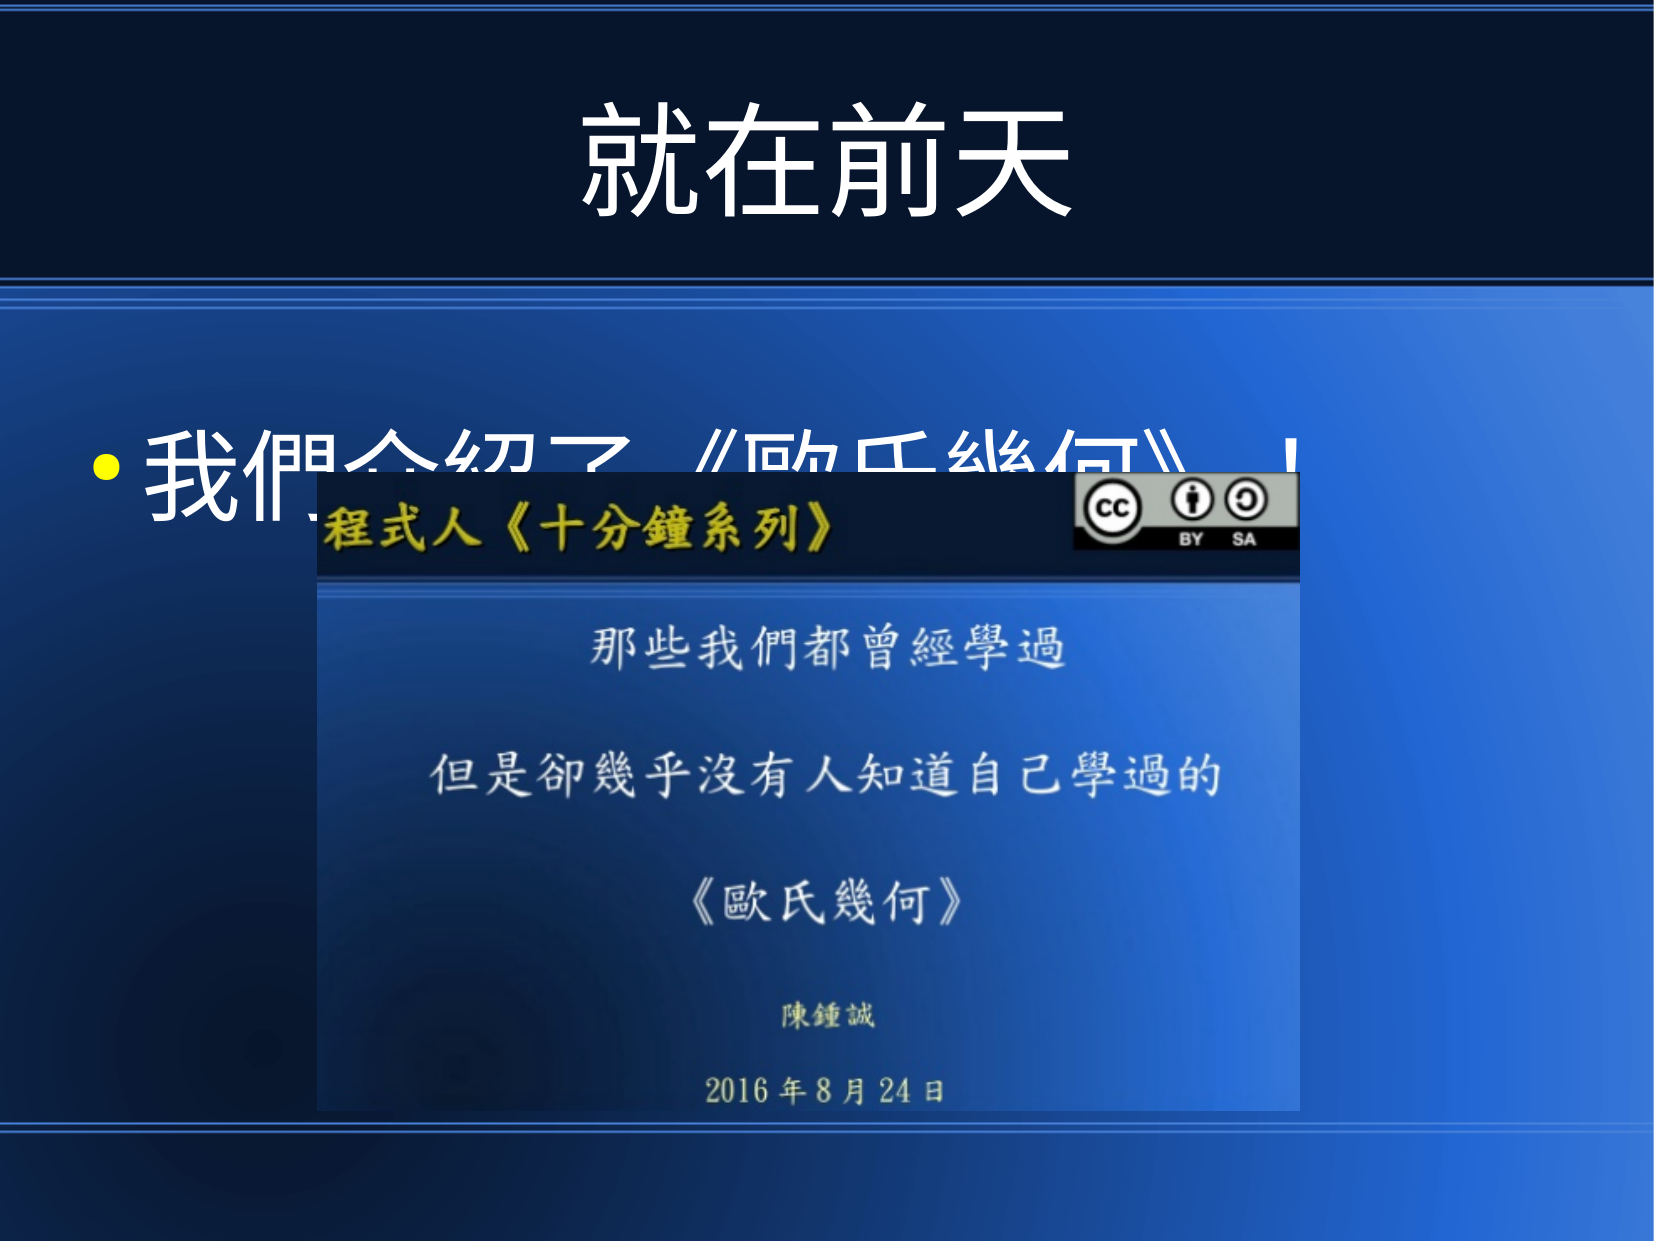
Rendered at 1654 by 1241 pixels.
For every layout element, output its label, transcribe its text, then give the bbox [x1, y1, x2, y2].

list 我們介紹了《歐氏幾何》！ [70, 325, 1559, 1241]
title 就在前天 [82, 49, 1571, 257]
picture [0, 0, 1654, 1241]
picture [317, 472, 1300, 1111]
